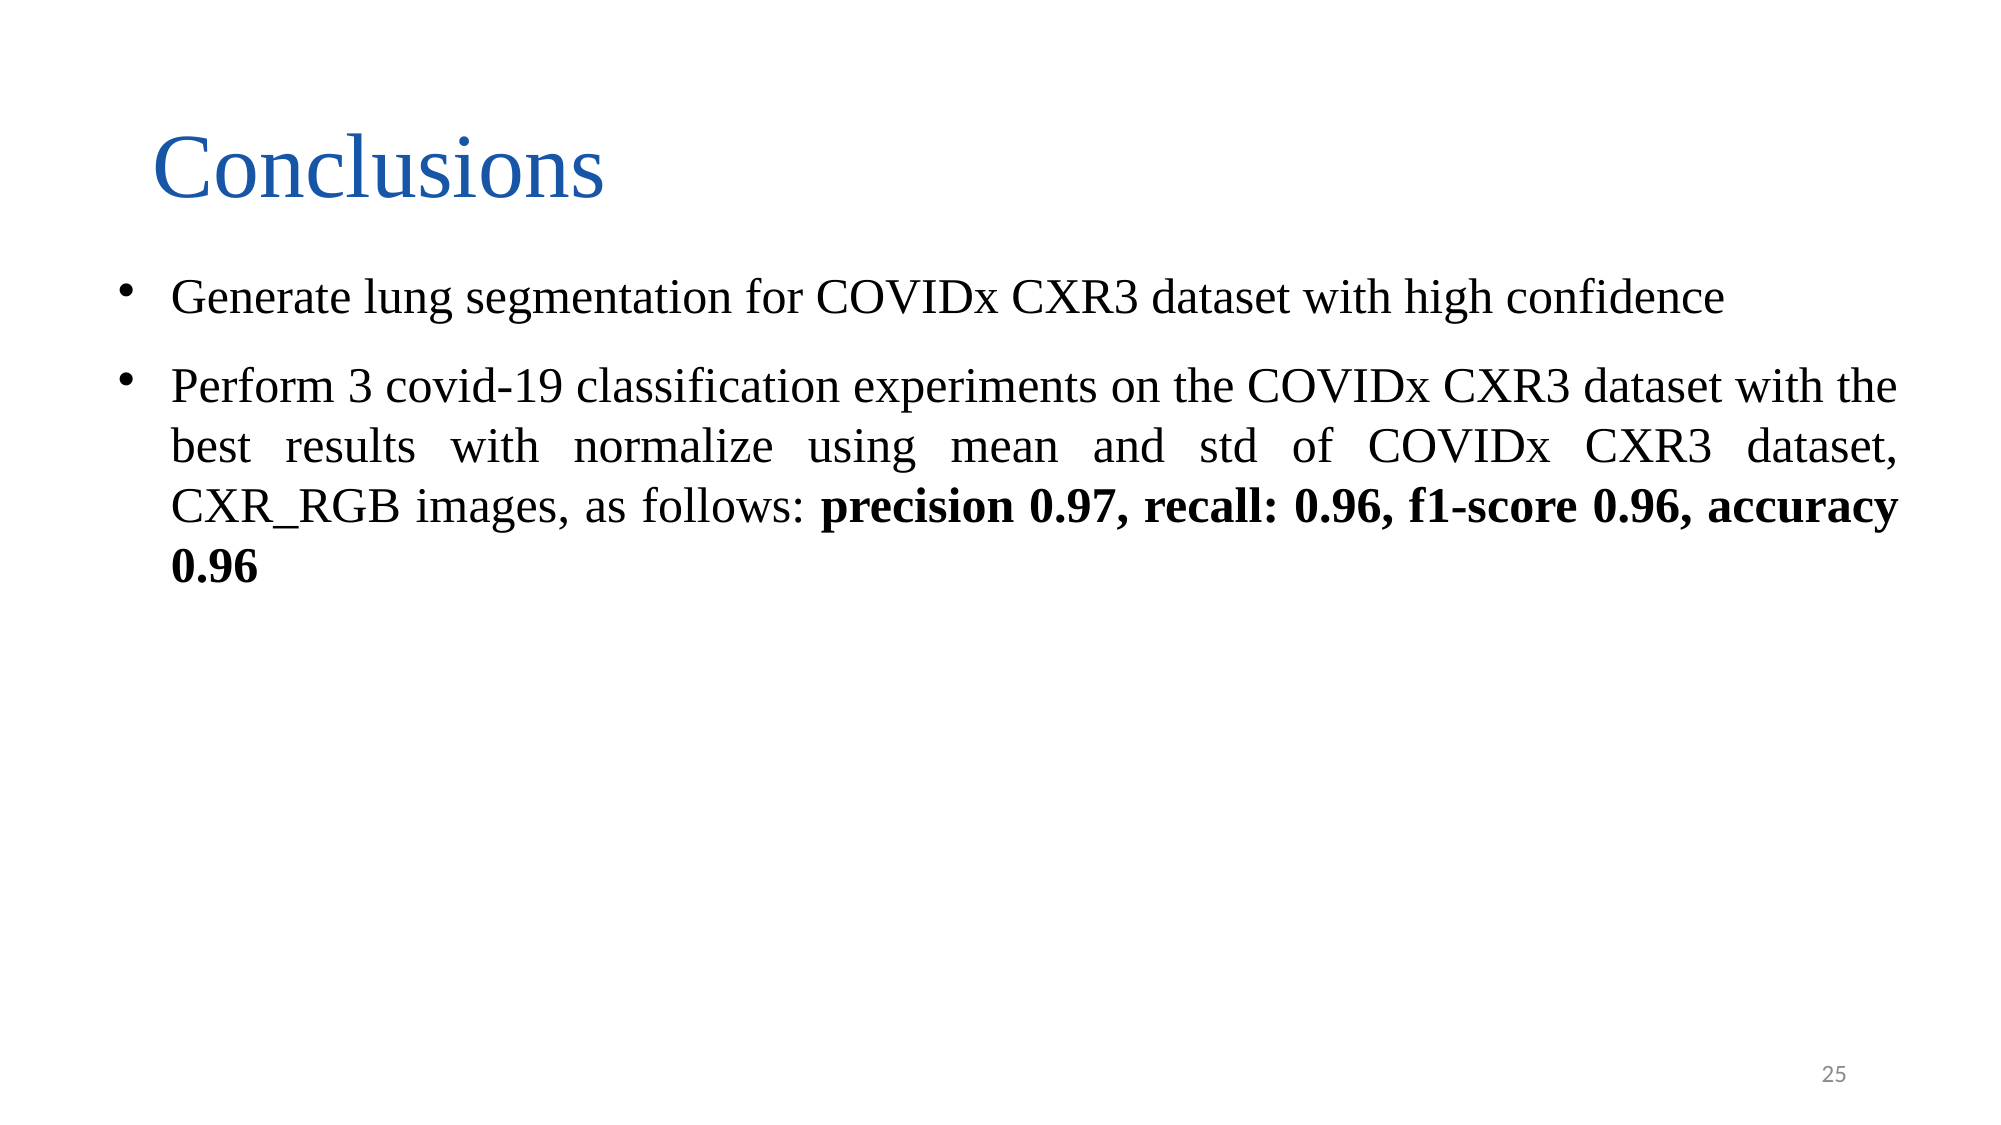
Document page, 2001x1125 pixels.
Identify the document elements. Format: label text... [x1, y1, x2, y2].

text_box Generate lung segmentation for COVIDx CXR3 dataset with high confidence Perform 3 covid-19 classification experiments on the COVIDx CXR3 dataset with the best results with normalize using mean and std of COVIDx CXR3 dataset, CXR_RGB images, as follows: precision 0.97, recall: 0.96, f1-score 0.96, accuracy 0.96 [99, 263, 1900, 916]
text_box Conclusions [137, 59, 1862, 263]
text_box <number> [1412, 1042, 1862, 1103]
